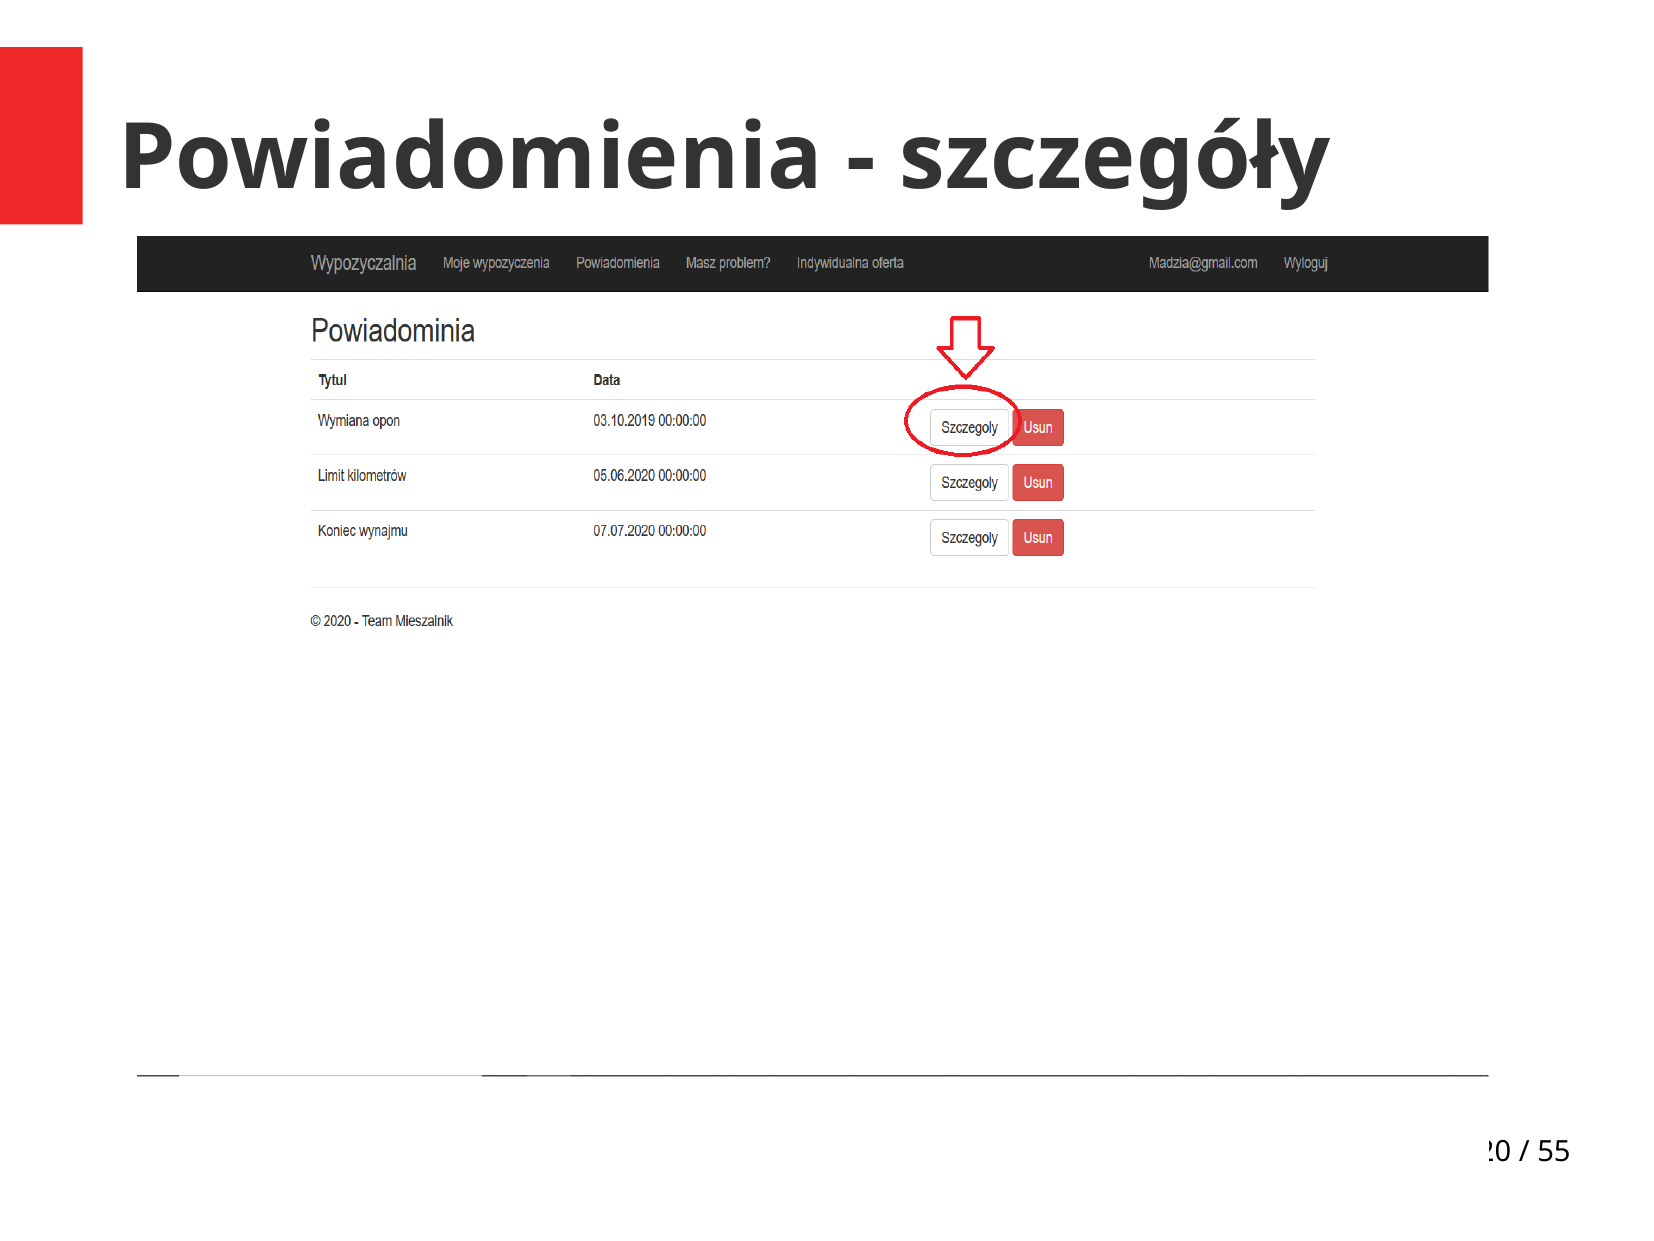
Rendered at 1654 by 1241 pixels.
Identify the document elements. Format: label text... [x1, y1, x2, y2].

picture [137, 236, 1489, 1182]
title Powiadomienia - szczegóły [118, 49, 1571, 257]
